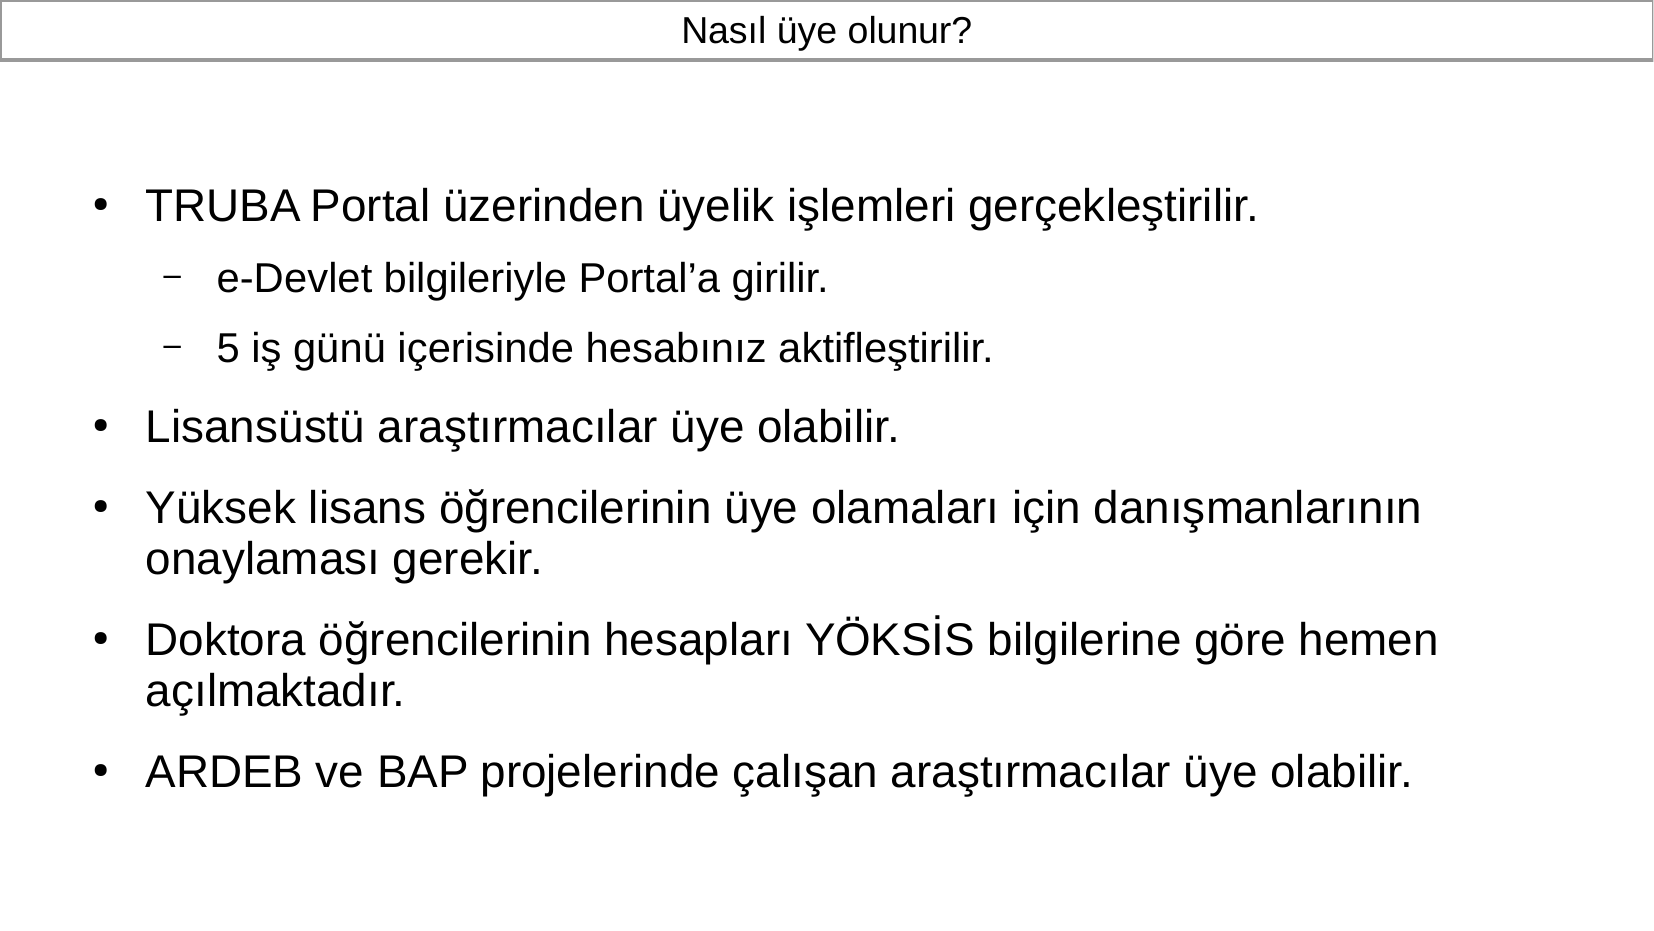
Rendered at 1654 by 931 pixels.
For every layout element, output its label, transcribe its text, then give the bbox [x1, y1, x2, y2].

list TRUBA Portal üzerinden üyelik işlemleri gerçekleştirilir. e-Devlet bilgileriyle Portal’a girilir. 5 iş günü içerisinde hesabınız aktifleştirilir. Lisansüstü araştırmacılar üye olabilir. Yüksek lisans öğrencilerinin üye olamaları için danışmanlarının onaylaması gerekir. Doktora öğrencilerinin hesapları YÖKSİS bilgilerine göre hemen açılmaktadır. ARDEB ve BAP projelerinde çalışan araştırmacılar üye olabilir. [75, 180, 1621, 886]
text_box Nasıl üye olunur? [0, 0, 1654, 61]
